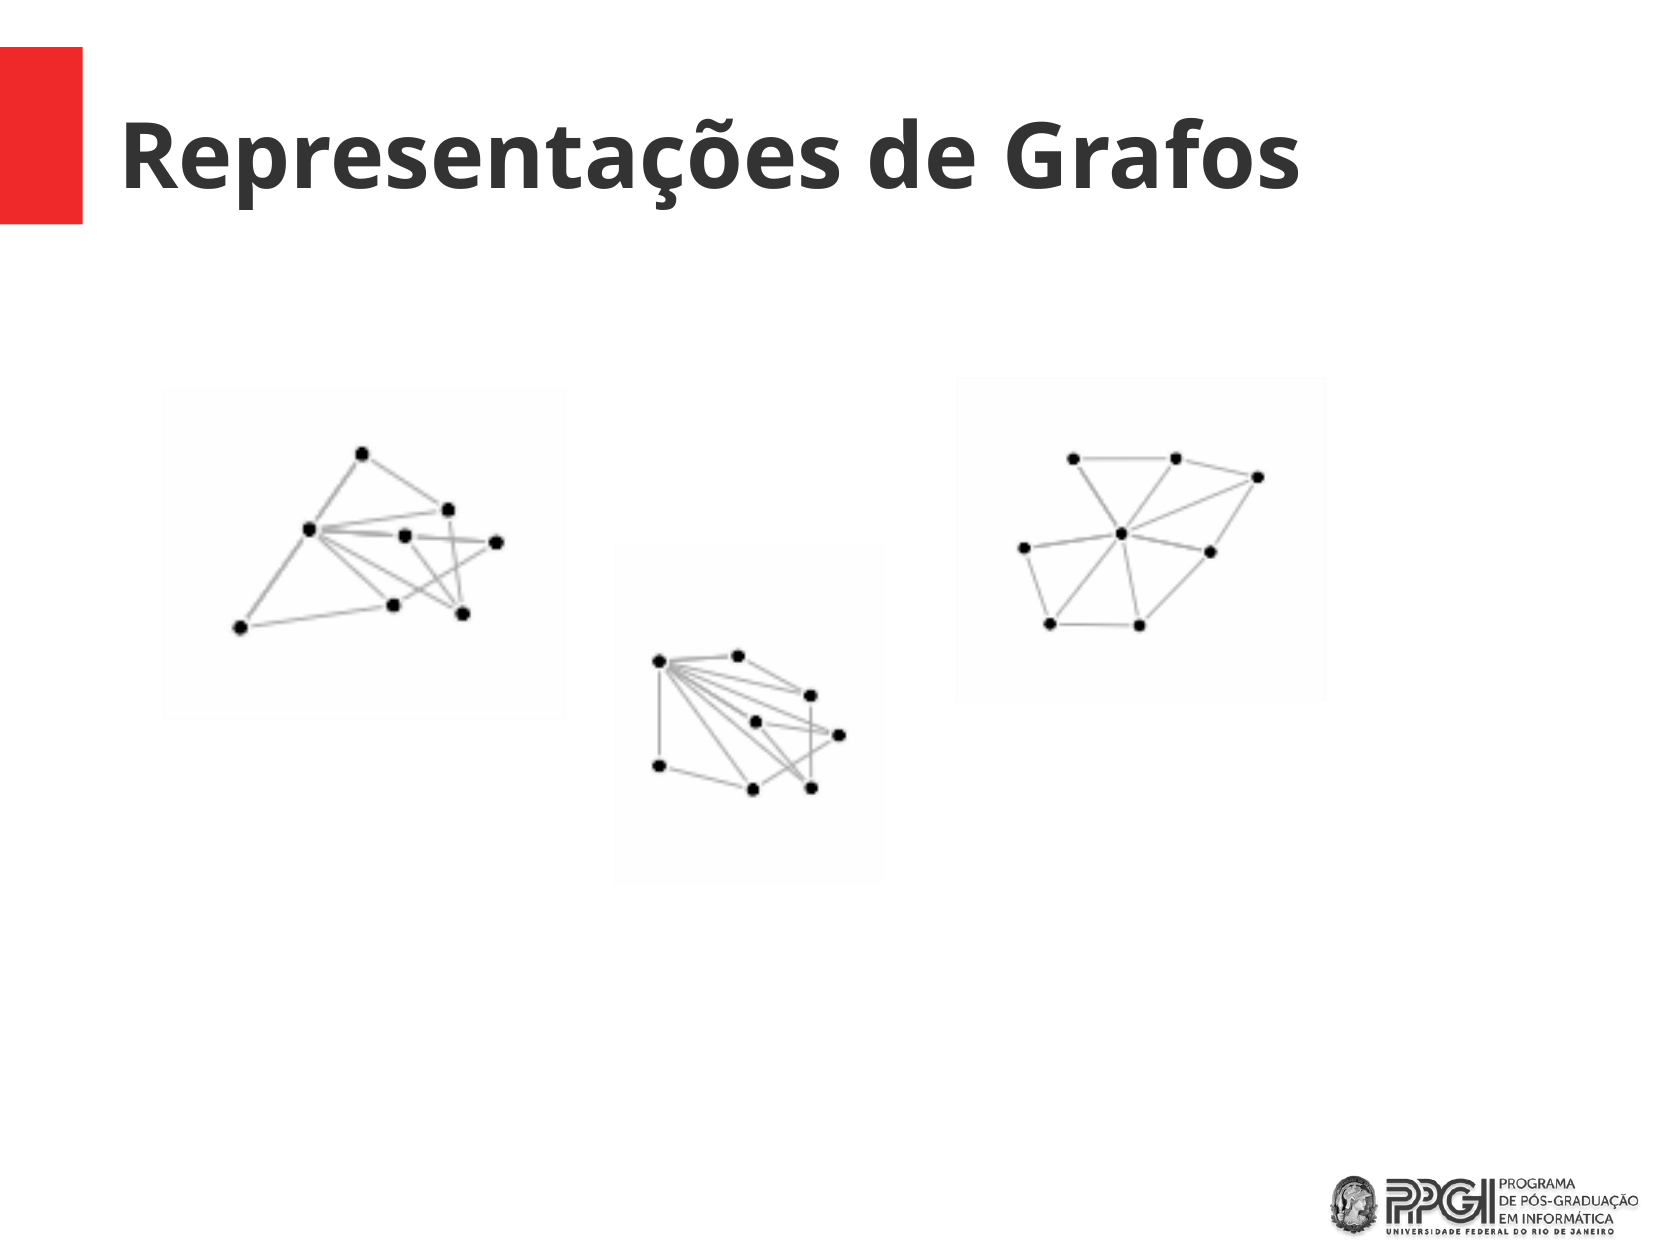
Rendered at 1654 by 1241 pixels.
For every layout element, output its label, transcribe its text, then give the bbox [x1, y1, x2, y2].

picture [956, 377, 1335, 702]
picture [614, 545, 886, 885]
title Representações de Grafos [118, 49, 1571, 257]
picture [162, 389, 567, 721]
